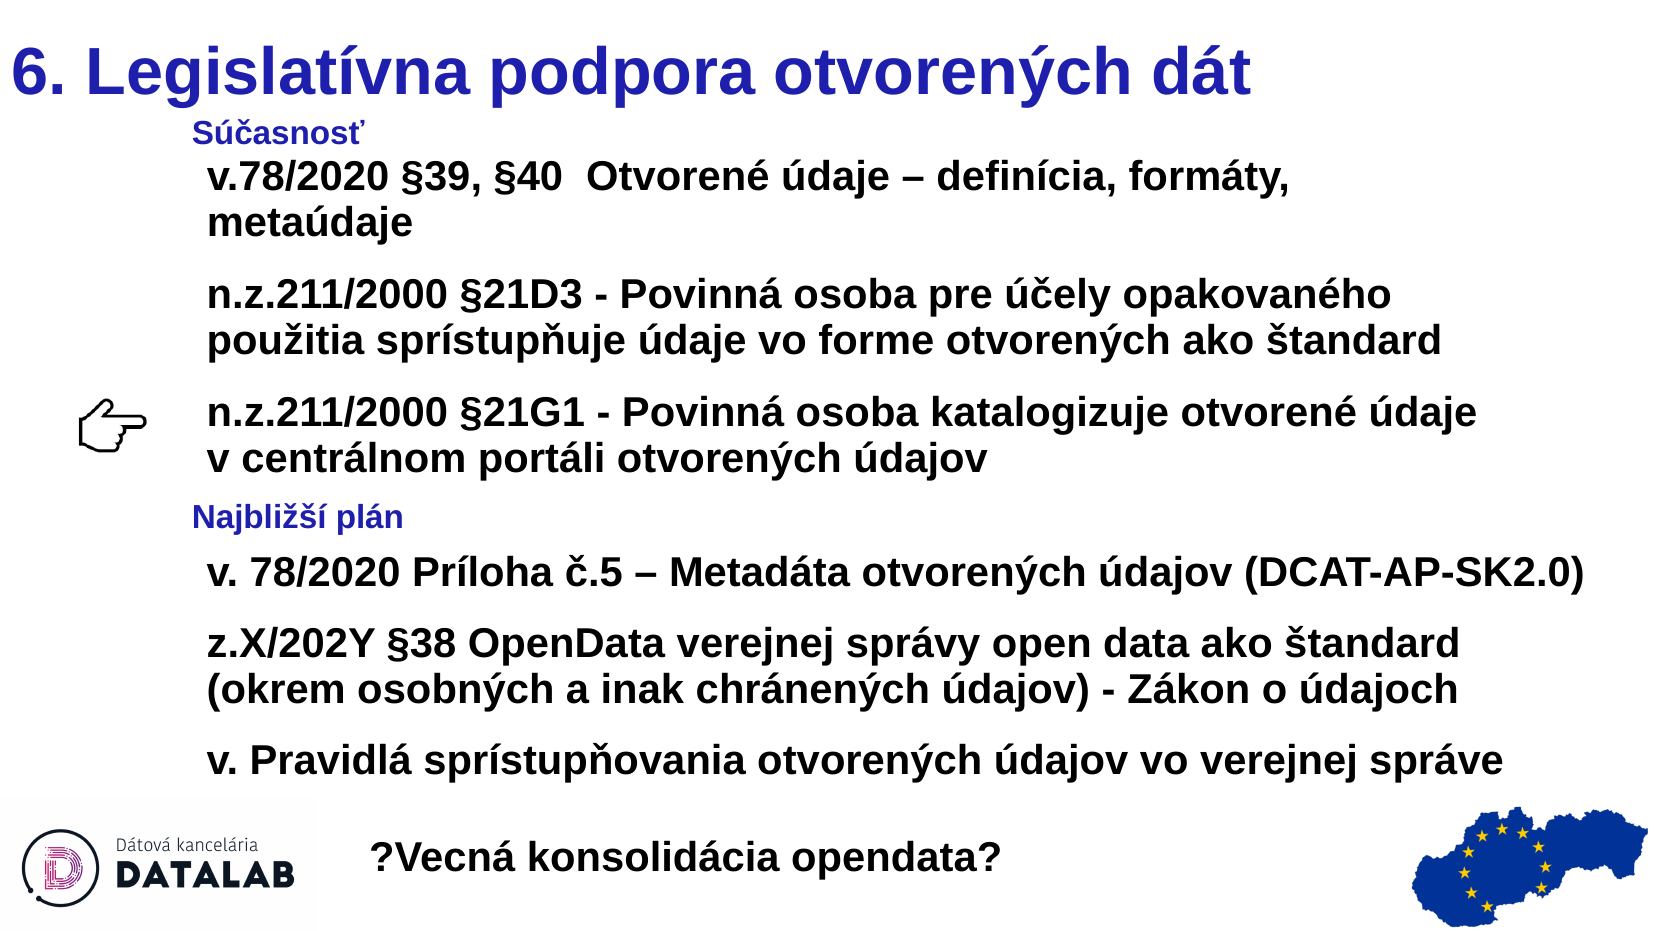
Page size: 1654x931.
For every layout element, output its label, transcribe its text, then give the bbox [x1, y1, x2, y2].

picture [0, 797, 318, 931]
title 6. Legislatívna podpora otvorených dát [11, 0, 1421, 150]
text_box v.78/2020 §39, §40 Otvorené údaje – definícia, formáty, metaúdaje [192, 145, 1507, 254]
text_box n.z.211/2000 §21G1 - Povinná osoba katalogizuje otvorené údaje v centrálnom portáli otvorených údajov [191, 381, 1506, 540]
picture [1407, 797, 1654, 931]
text_box Súčasnosť [177, 107, 443, 197]
text_box n.z.211/2000 §21D3 - Povinná osoba pre účely opakovaného použitia sprístupňuje údaje vo forme otvorených ako štandard [191, 263, 1506, 381]
text_box Najbližší plán [177, 491, 443, 581]
picture [59, 371, 166, 479]
text_box v. 78/2020 Príloha č.5 – Metadáta otvorených údajov (DCAT-AP-SK2.0) z.X/202Y §38 OpenData verejnej správy open data ako štandard (okrem osobných a inak chránených údajov) - Zákon o údajoch v. Pravidlá sprístupňovania otvorených údajov vo verejnej správe [191, 540, 1625, 838]
text_box ?Vecná konsolidácia opendata? [354, 826, 1063, 931]
